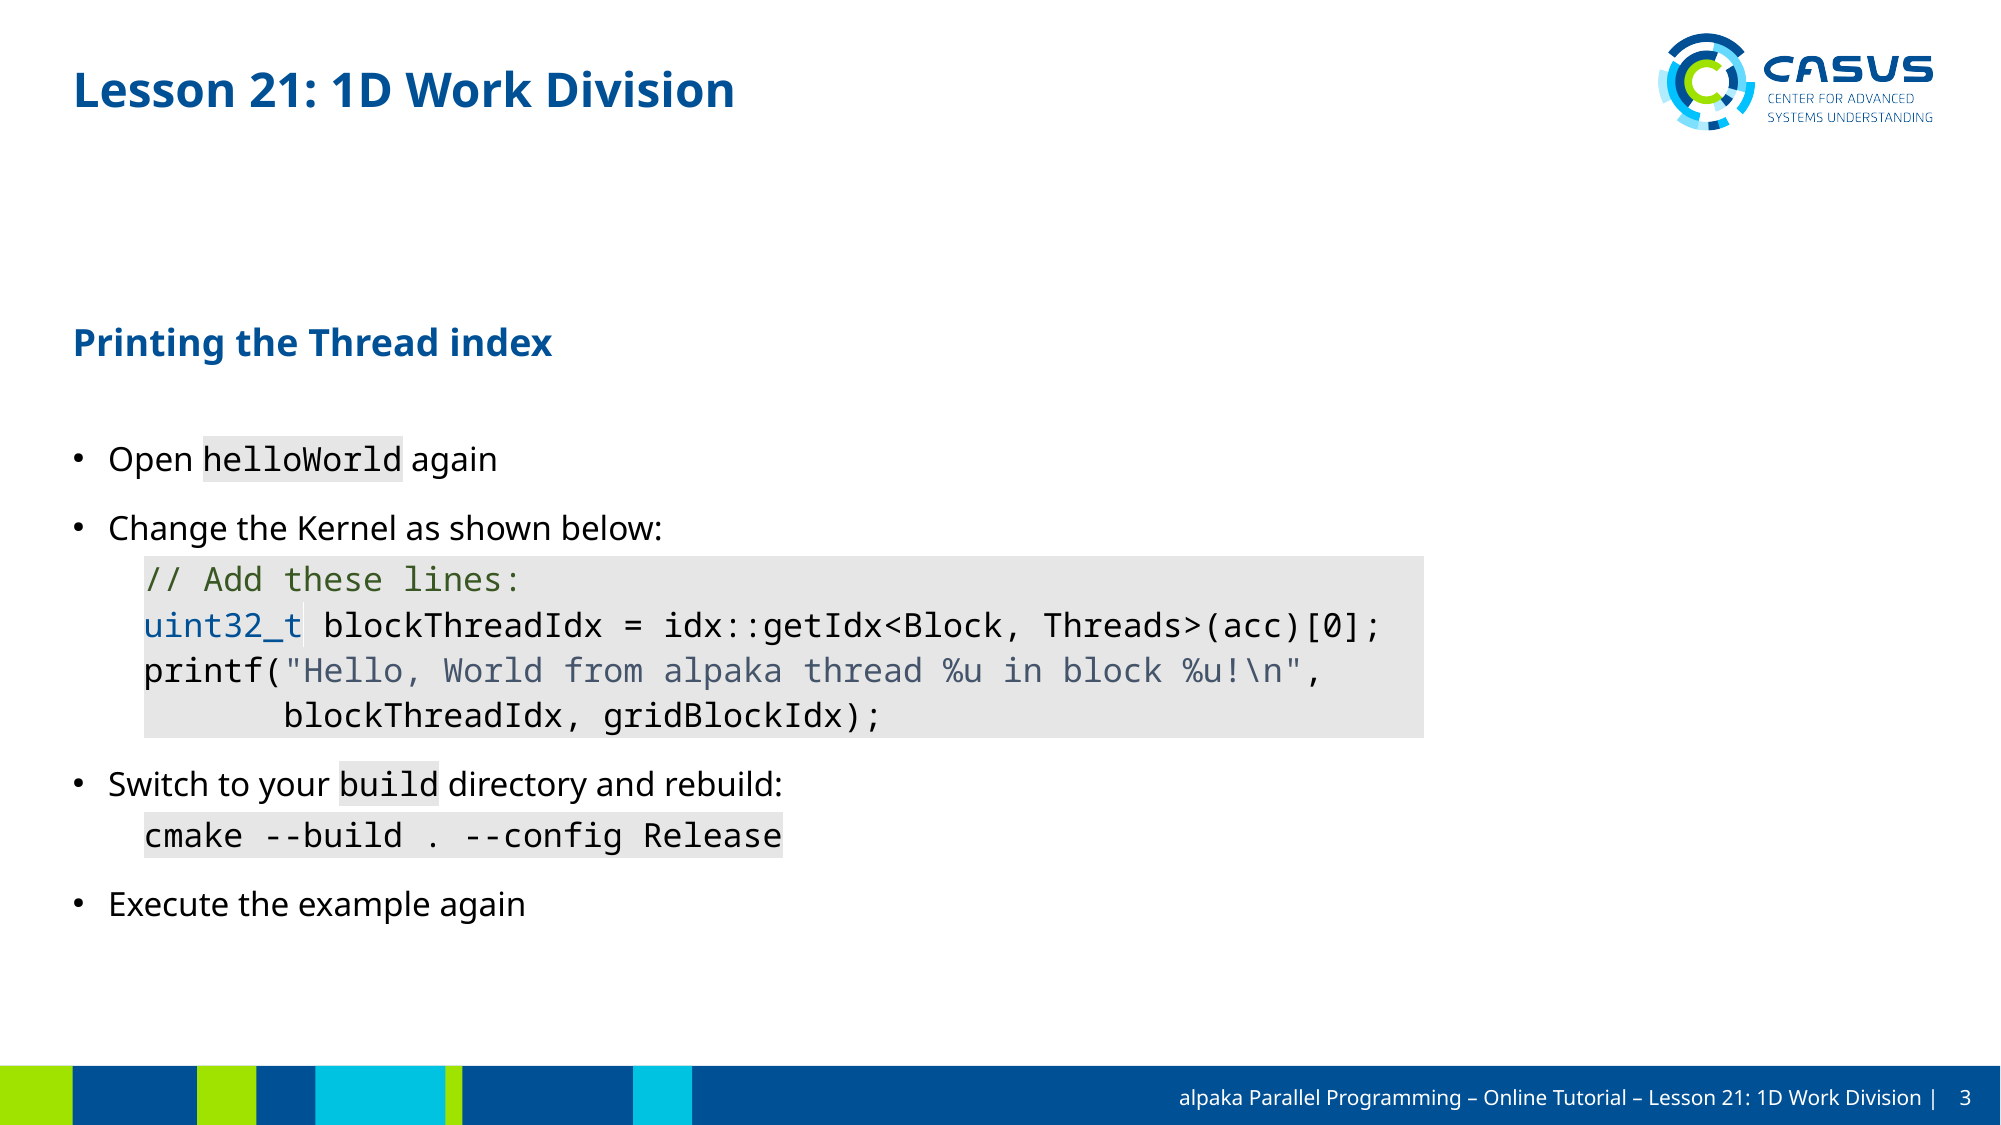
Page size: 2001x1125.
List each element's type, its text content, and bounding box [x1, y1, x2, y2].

picture [1658, 33, 1933, 131]
list Printing the Thread index Open helloWorld again Change the Kernel as shown below: // Add these lines: uint32_t blockThreadIdx = idx::getIdx<Block, Threads>(acc)[0]; printf("Hello, World from alpaka thread %u in block %u!\n", blockThreadIdx, gridBlockIdx); Switch to your build directory and rebuild: cmake --build . --config Release Execute the example again [72, 316, 1620, 979]
title Lesson 21: 1D Work Division [72, 54, 1620, 123]
